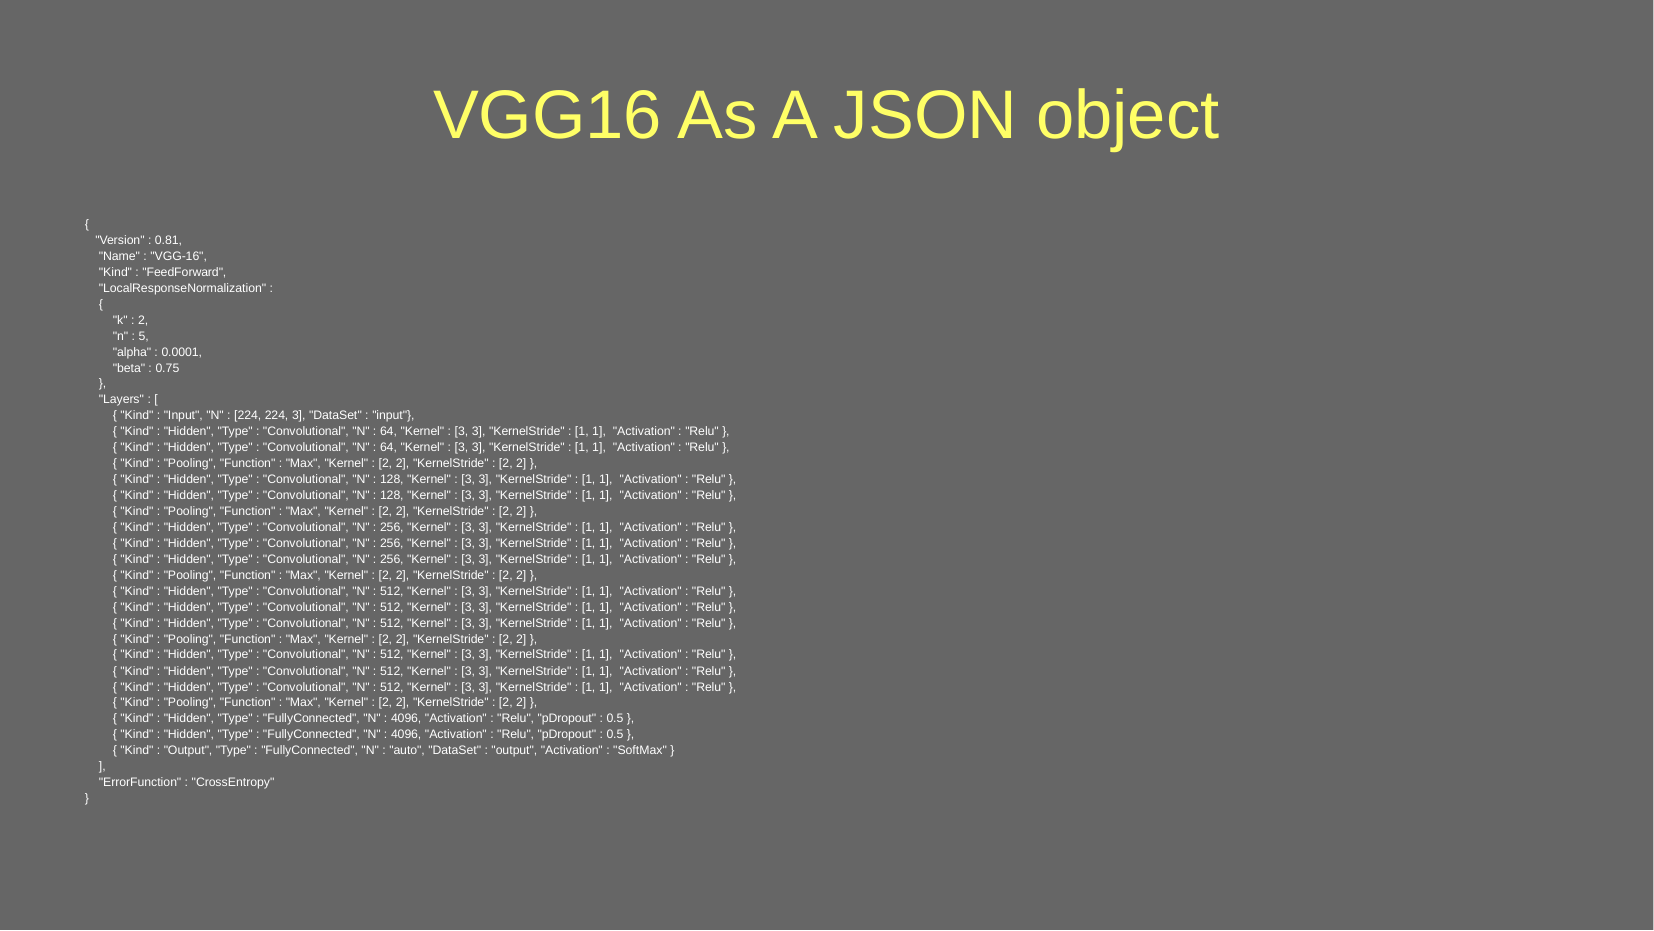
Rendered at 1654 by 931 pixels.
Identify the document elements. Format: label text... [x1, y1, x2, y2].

list { "Version" : 0.81, "Name" : "VGG-16", "Kind" : "FeedForward", "LocalResponseNormalization" : { "k" : 2, "n" : 5, "alpha" : 0.0001, "beta" : 0.75 }, "Layers" : [ { "Kind" : "Input", "N" : [224, 224, 3], "DataSet" : "input"}, { "Kind" : "Hidden", "Type" : "Convolutional", "N" : 64, "Kernel" : [3, 3], "KernelStride" : [1, 1], "Activation" : "Relu" }, { "Kind" : "Hidden", "Type" : "Convolutional", "N" : 64, "Kernel" : [3, 3], "KernelStride" : [1, 1], "Activation" : "Relu" }, { "Kind" : "Pooling", "Function" : "Max", "Kernel" : [2, 2], "KernelStride" : [2, 2] }, { "Kind" : "Hidden", "Type" : "Convolutional", "N" : 128, "Kernel" : [3, 3], "KernelStride" : [1, 1], "Activation" : "Relu" }, { "Kind" : "Hidden", "Type" : "Convolutional", "N" : 128, "Kernel" : [3, 3], "KernelStride" : [1, 1], "Activation" : "Relu" }, { "Kind" : "Pooling", "Function" : "Max", "Kernel" : [2, 2], "KernelStride" : [2, 2] }, { "Kind" : "Hidden", "Type" : "Convolutional", "N" : 256, "Kernel" : [3, 3], "KernelStride" : [1, 1], "Activation" : "Relu" }, { "Kind" : "Hidden", "Type" : "Convolutional", "N" : 256, "Kernel" : [3, 3], "KernelStride" : [1, 1], "Activation" : "Relu" }, { "Kind" : "Hidden", "Type" : "Convolutional", "N" : 256, "Kernel" : [3, 3], "KernelStride" : [1, 1], "Activation" : "Relu" }, { "Kind" : "Pooling", "Function" : "Max", "Kernel" : [2, 2], "KernelStride" : [2, 2] }, { "Kind" : "Hidden", "Type" : "Convolutional", "N" : 512, "Kernel" : [3, 3], "KernelStride" : [1, 1], "Activation" : "Relu" }, { "Kind" : "Hidden", "Type" : "Convolutional", "N" : 512, "Kernel" : [3, 3], "KernelStride" : [1, 1], "Activation" : "Relu" }, { "Kind" : "Hidden", "Type" : "Convolutional", "N" : 512, "Kernel" : [3, 3], "KernelStride" : [1, 1], "Activation" : "Relu" }, { "Kind" : "Pooling", "Function" : "Max", "Kernel" : [2, 2], "KernelStride" : [2, 2] }, { "Kind" : "Hidden", "Type" : "Convolutional", "N" : 512, "Kernel" : [3, 3], "KernelStride" : [1, 1], "Activation" : "Relu" }, { "Kind" : "Hidden", "Type" : "Convolutional", "N" : 512, "Kernel" : [3, 3], "KernelStride" : [1, 1], "Activation" : "Relu" }, { "Kind" : "Hidden", "Type" : "Convolutional", "N" : 512, "Kernel" : [3, 3], "KernelStride" : [1, 1], "Activation" : "Relu" }, { "Kind" : "Pooling", "Function" : "Max", "Kernel" : [2, 2], "KernelStride" : [2, 2] }, { "Kind" : "Hidden", "Type" : "FullyConnected", "N" : 4096, "Activation" : "Relu", "pDropout" : 0.5 }, { "Kind" : "Hidden", "Type" : "FullyConnected", "N" : 4096, "Activation" : "Relu", "pDropout" : 0.5 }, { "Kind" : "Output", "Type" : "FullyConnected", "N" : "auto", "DataSet" : "output", "Activation" : "SoftMax" } ], "ErrorFunction" : "CrossEntropy" } [82, 217, 1016, 827]
title VGG16 As A JSON object [82, 36, 1571, 193]
